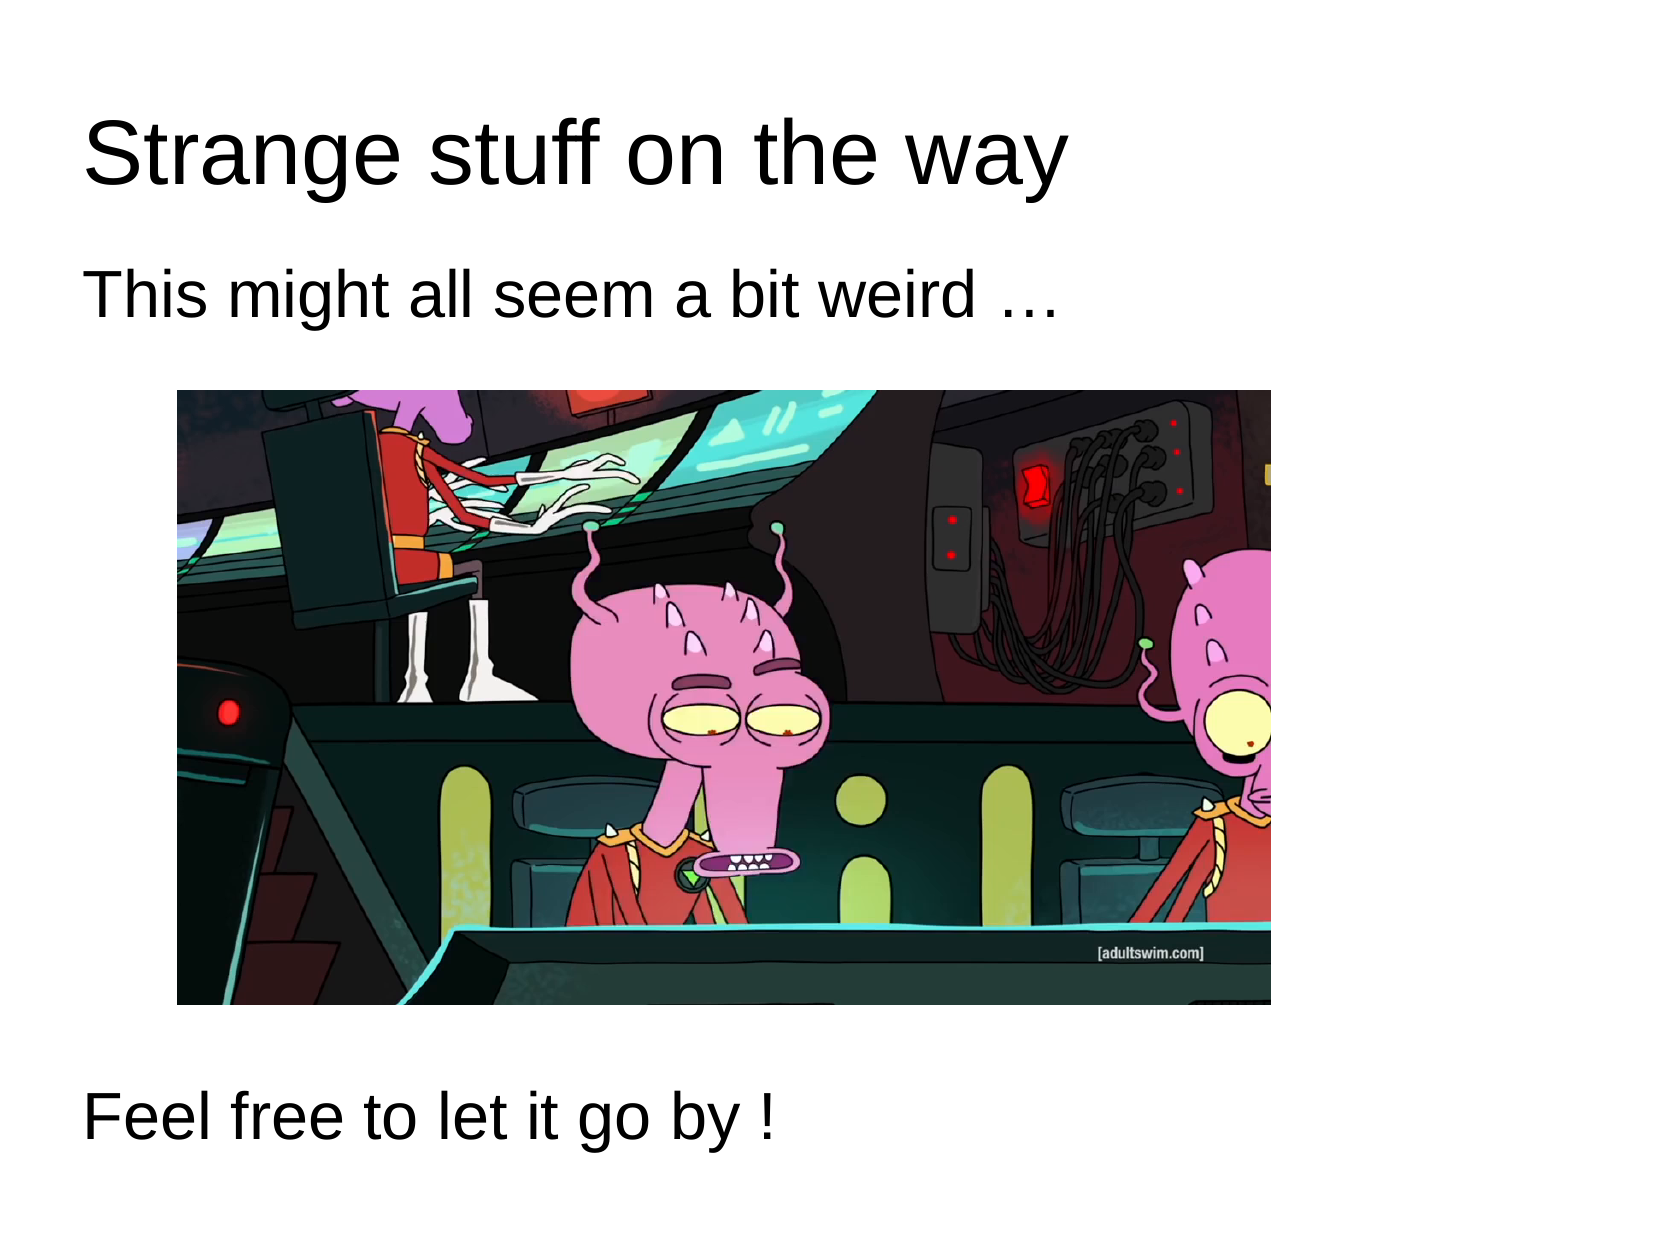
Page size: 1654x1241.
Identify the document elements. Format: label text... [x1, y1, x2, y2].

subtitle This might all seem a bit weird … Feel free to let it go by ! [82, 256, 1571, 1154]
title Strange stuff on the way [82, 49, 1571, 256]
text_box [177, 389, 1272, 1006]
